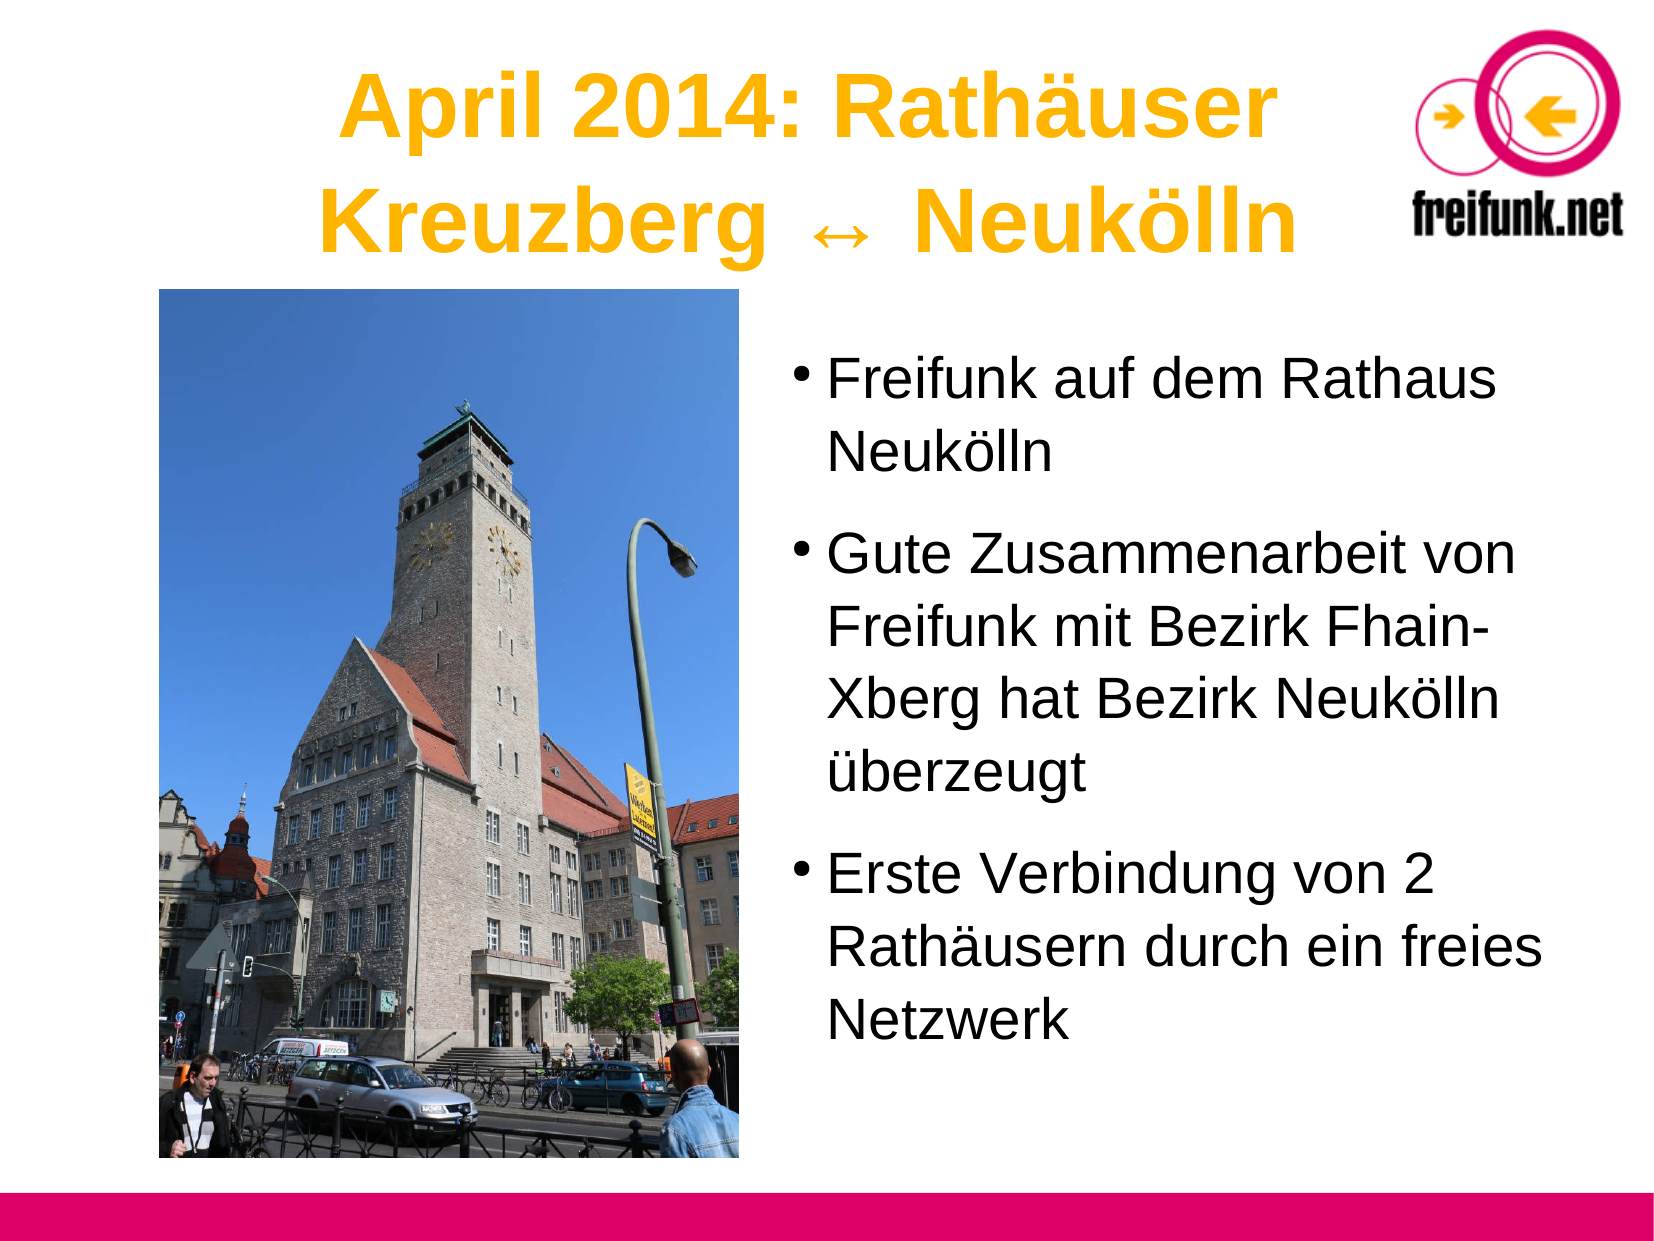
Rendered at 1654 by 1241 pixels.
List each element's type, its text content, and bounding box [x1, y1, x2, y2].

list Freifunk auf dem Rathaus Neukölln Gute Zusammenarbeit von Freifunk mit Bezirk Fhain-Xberg hat Bezirk Neukölln überzeugt Erste Verbindung von 2 Rathäusern durch ein freies Netzwerk [791, 290, 1571, 1099]
picture [1380, 0, 1654, 266]
title April 2014: Rathäuser Kreuzberg ↔ Neukölln [212, 44, 1406, 269]
picture [159, 289, 739, 1158]
